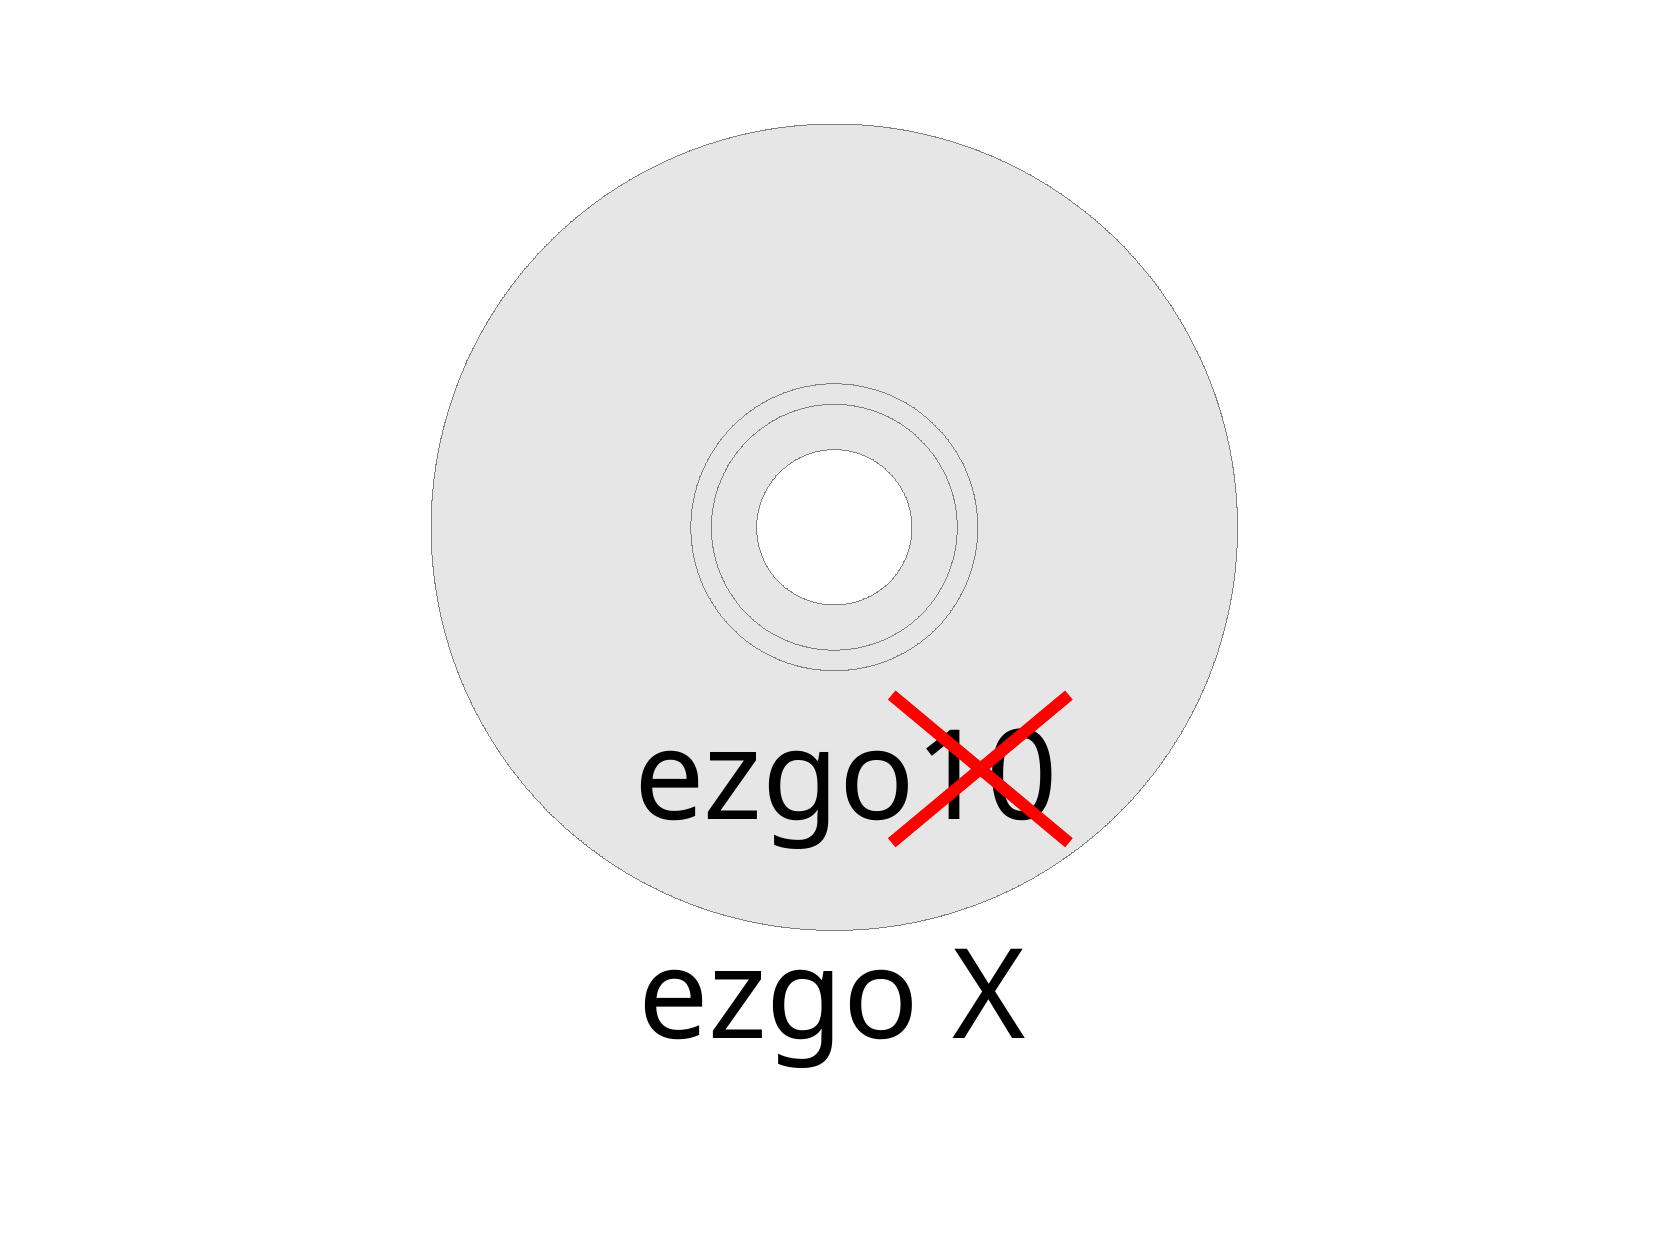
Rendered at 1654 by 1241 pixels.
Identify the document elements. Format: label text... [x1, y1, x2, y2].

text_box ezgo10 [620, 678, 1060, 857]
text_box [431, 124, 1238, 897]
text_box ezgo X [624, 897, 1044, 1075]
